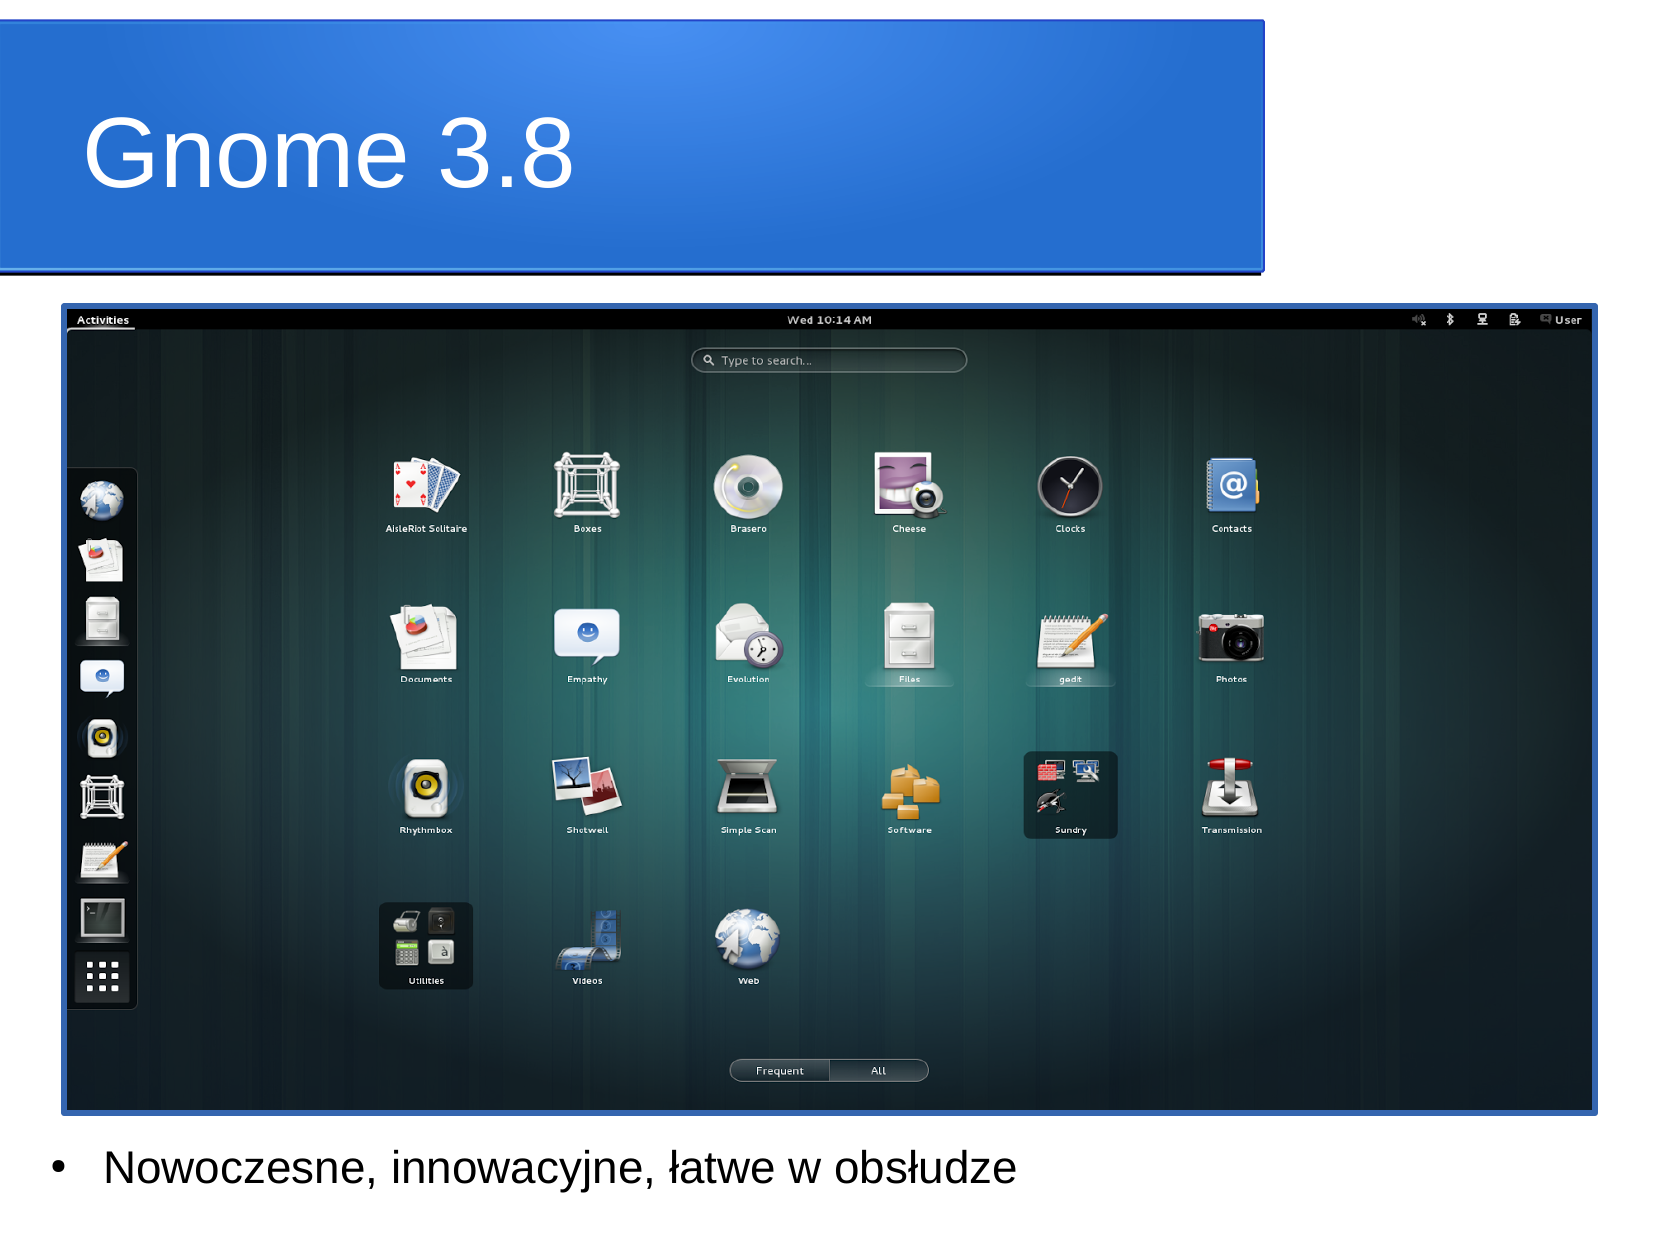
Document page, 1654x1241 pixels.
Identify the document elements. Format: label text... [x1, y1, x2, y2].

title Gnome 3.8 [82, 49, 1250, 257]
list Nowoczesne, innowacyjne, łatwe w obsłudze [32, 1141, 1607, 1201]
picture [67, 309, 1593, 1111]
